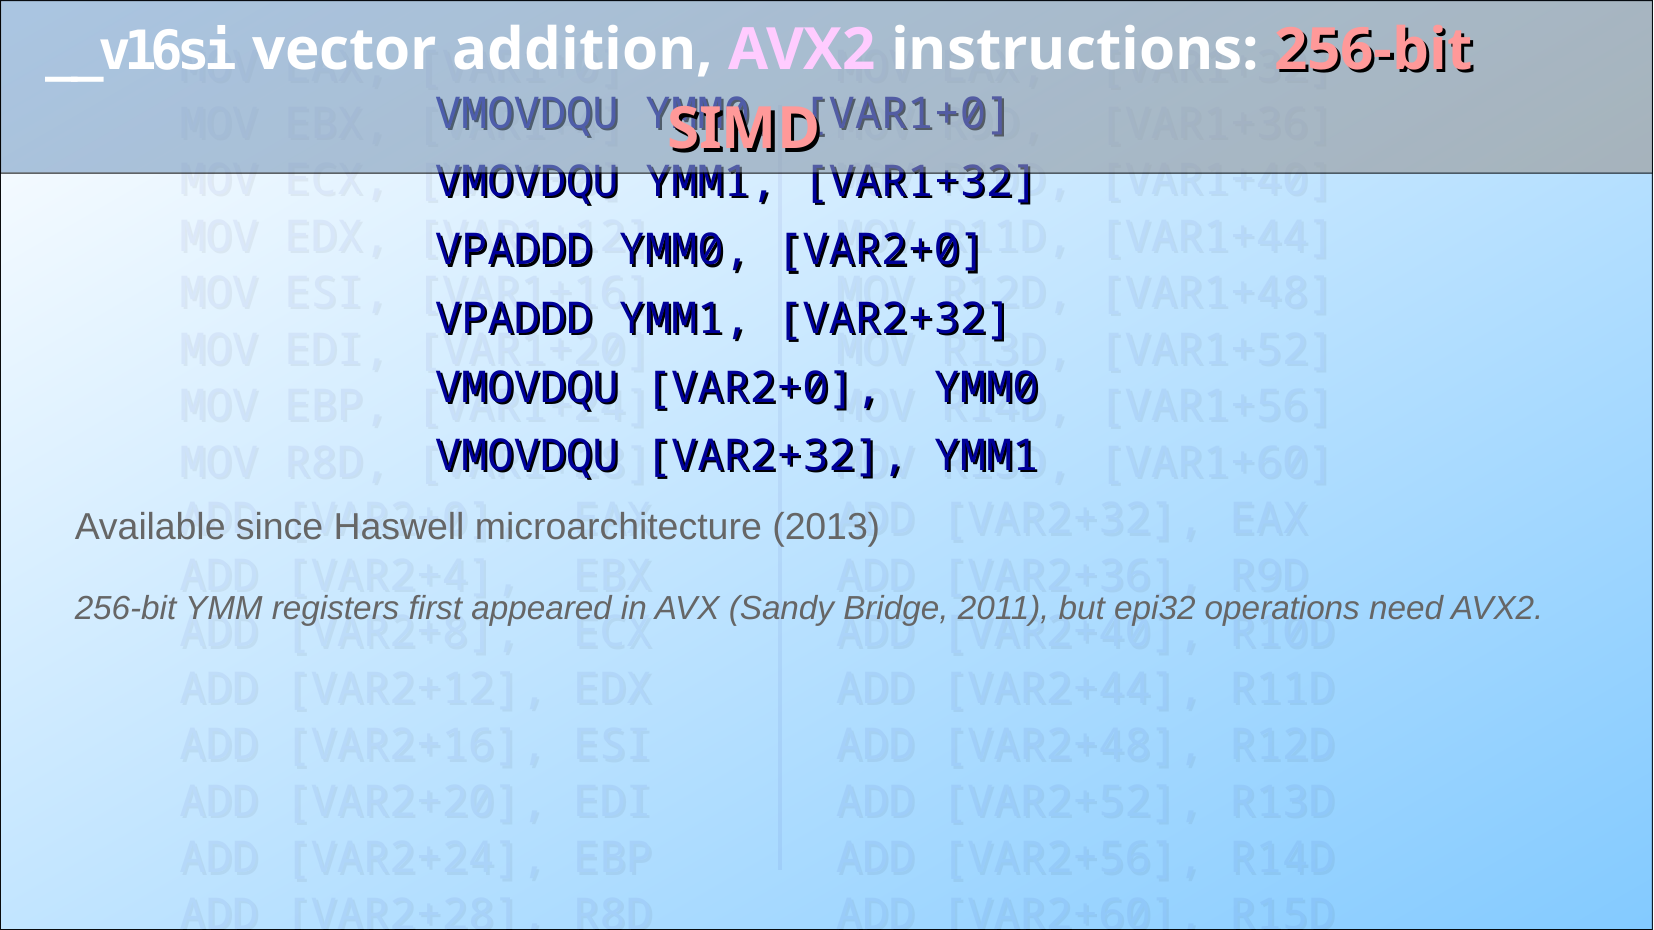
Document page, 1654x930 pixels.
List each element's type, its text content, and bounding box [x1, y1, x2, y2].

text_box [681, 450, 689, 462]
text_box [574, 450, 586, 467]
text_box [445, 450, 452, 461]
text_box [549, 450, 559, 466]
text_box [0, 85, 1653, 930]
text_box [523, 450, 531, 462]
text_box [601, 450, 611, 467]
text_box Available since Haswell microarchitecture (2013) 256-bit YMM registers first appeared in AVX (Sandy Bridge, 2011), but epi32 operations need AVX2. [60, 498, 1564, 635]
text_box [495, 450, 507, 467]
text_box VMOVDQU YMM0, [VAR1+0] VMOVDQU YMM1, [VAR1+32] VPADDD YMM0, [VAR2+0] VPADDD YMM1, [VAR2+32] VMOVDQU [VAR2+0], YMM0 VMOVDQU [VAR2+32], YMM1 [434, 174, 1620, 450]
text_box __v16si vector addition, AVX2 instructions: 256-bit SIMD [0, 0, 1653, 85]
